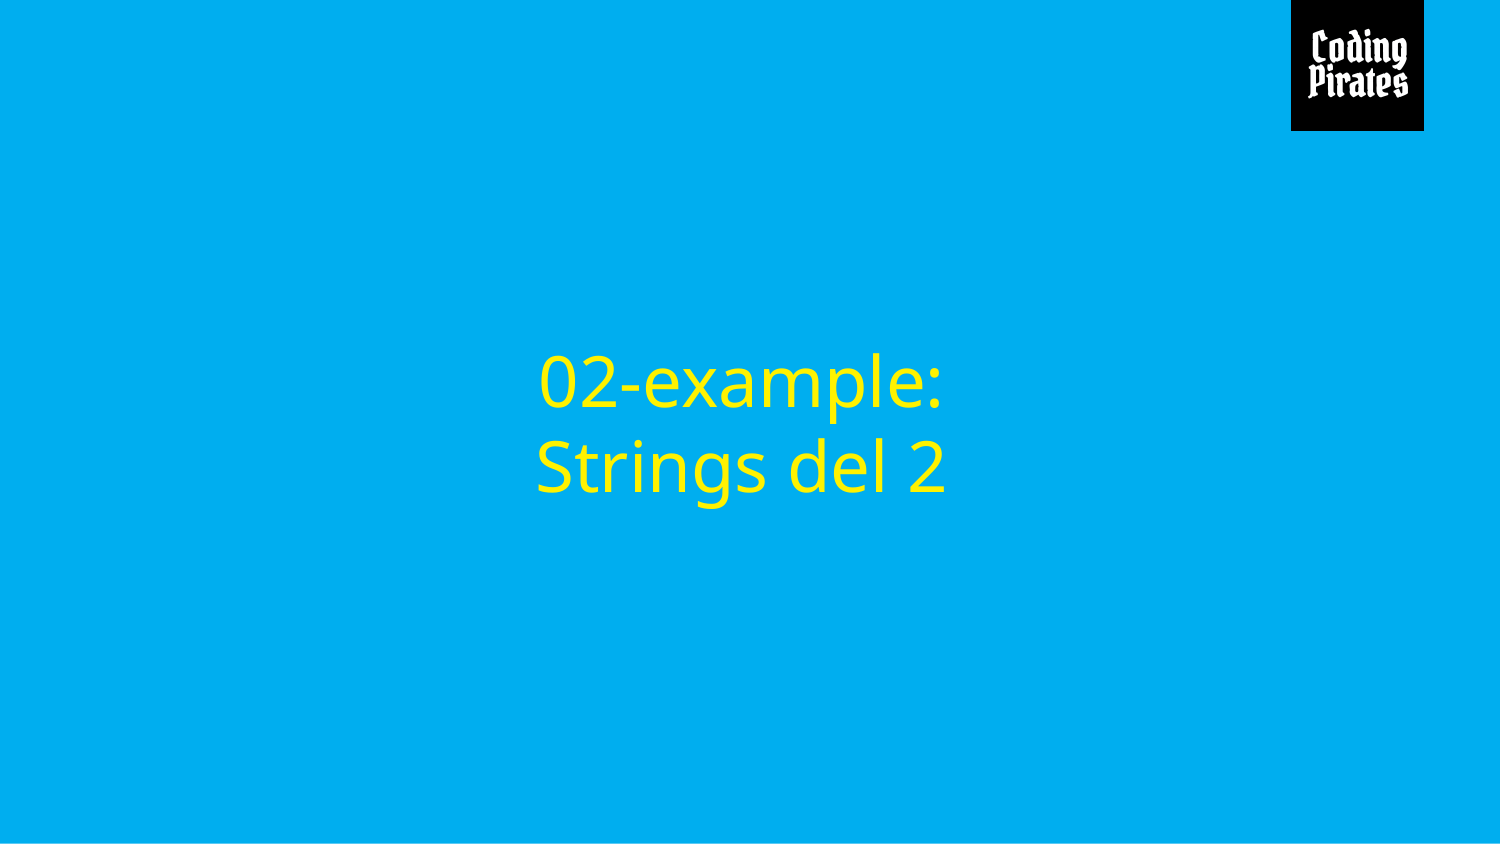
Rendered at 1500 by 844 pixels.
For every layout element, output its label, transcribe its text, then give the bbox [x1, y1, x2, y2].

title 02-example: Strings del 2 [12, 352, 1472, 491]
picture [1292, 0, 1423, 130]
